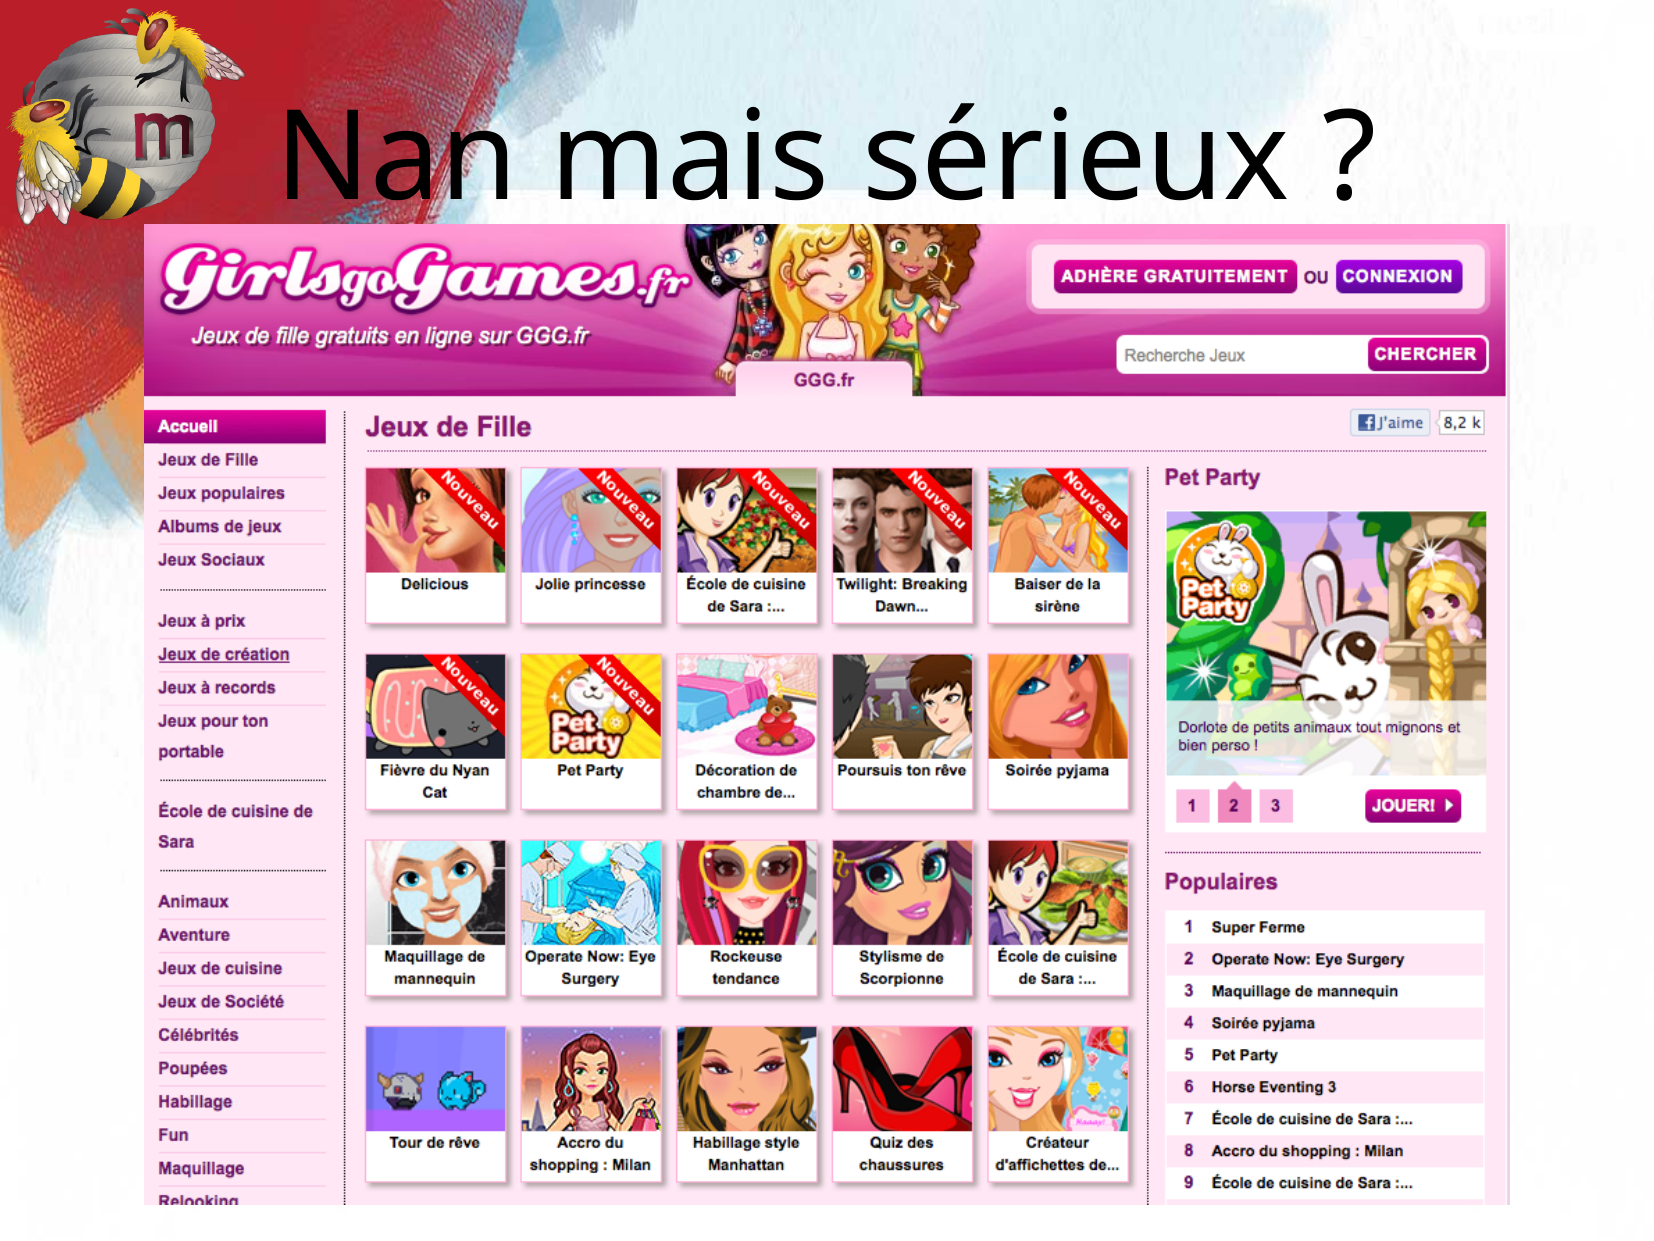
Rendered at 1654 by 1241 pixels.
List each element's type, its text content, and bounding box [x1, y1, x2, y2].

picture [0, 0, 1654, 1241]
title Nan mais sérieux ? [82, 49, 1571, 257]
